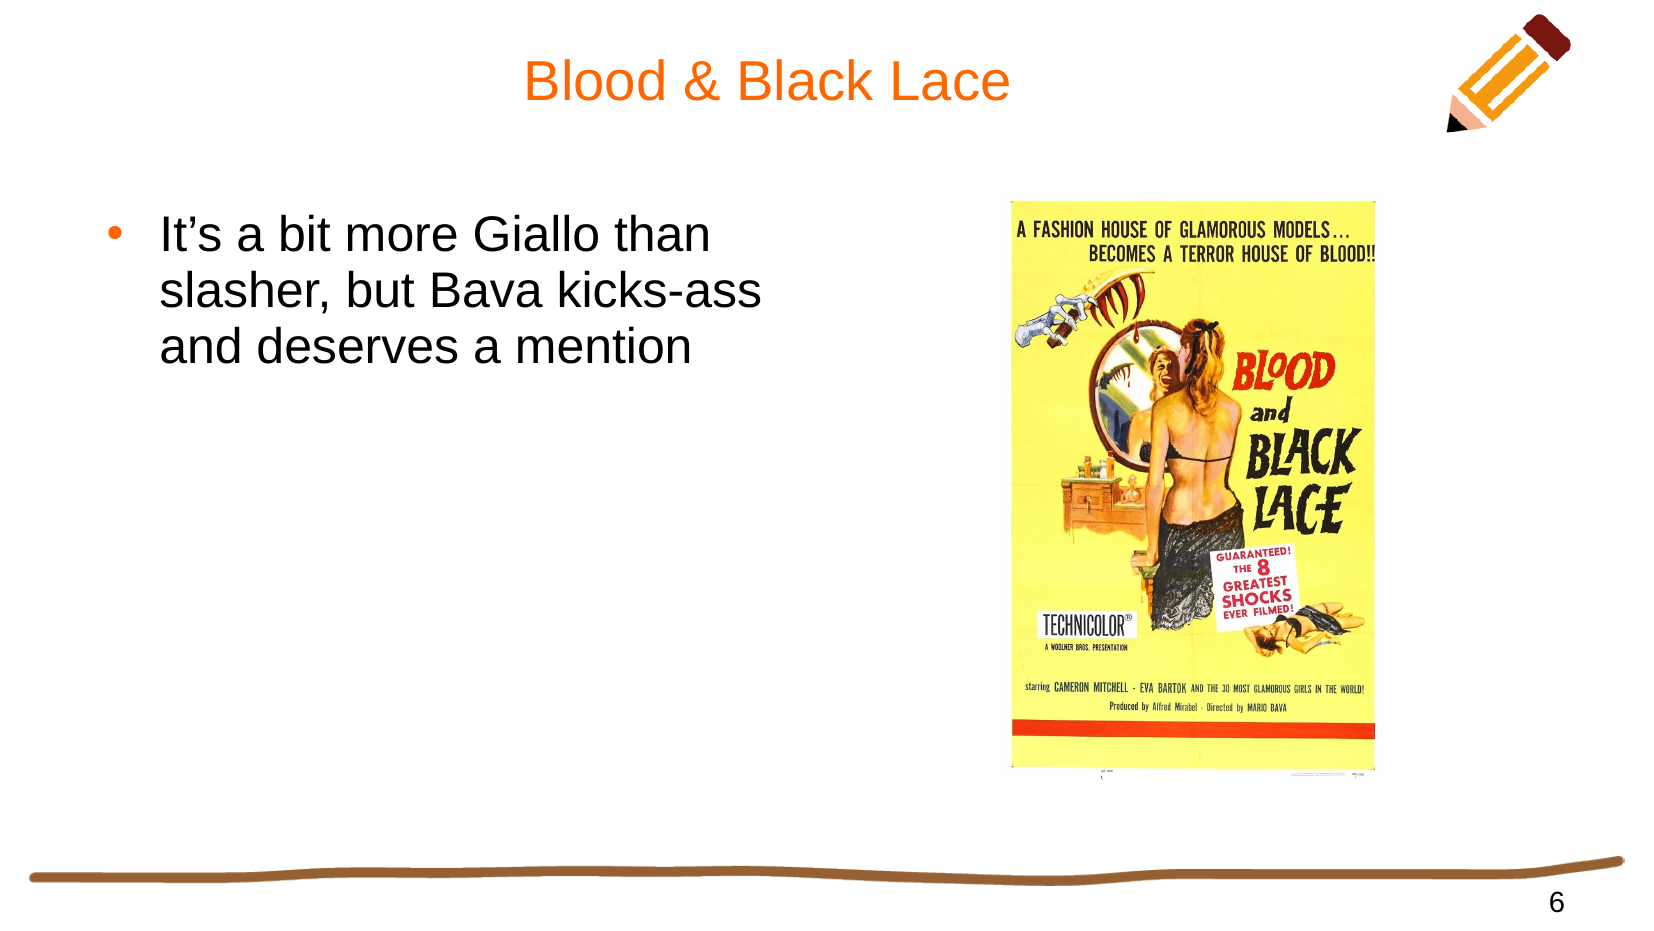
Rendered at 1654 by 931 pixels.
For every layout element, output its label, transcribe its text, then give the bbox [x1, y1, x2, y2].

title Blood & Black Lace [88, 29, 1447, 133]
list It’s a bit more Giallo than slasher, but Bava kicks-ass and deserves a mention [88, 206, 809, 857]
picture [998, 187, 1388, 780]
picture [29, 856, 1625, 886]
picture [1446, 14, 1571, 133]
